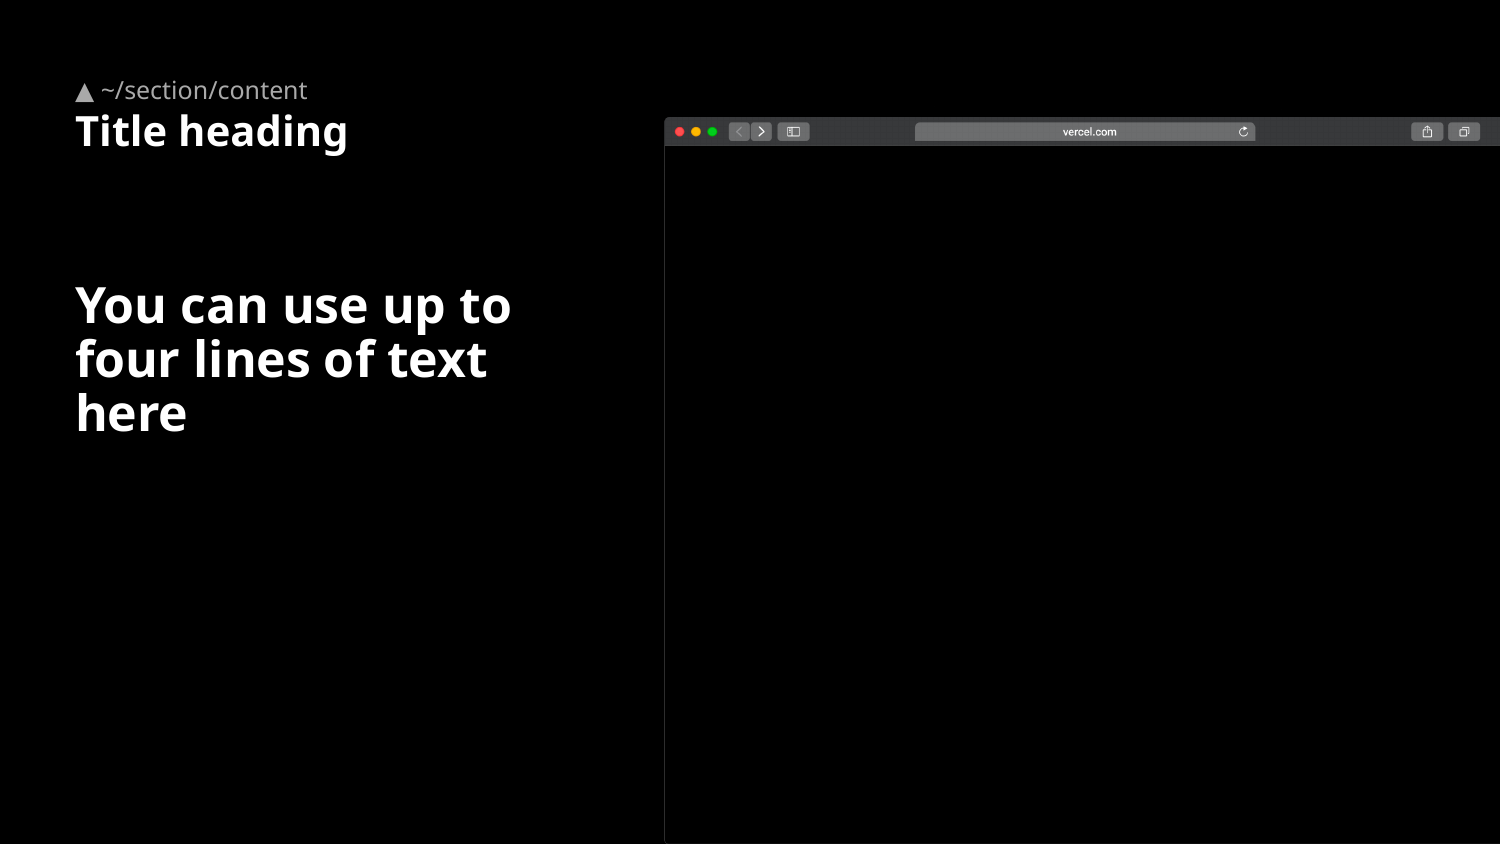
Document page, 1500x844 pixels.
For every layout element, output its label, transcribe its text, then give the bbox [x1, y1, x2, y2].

text_box ▲ ~/section/content [75, 75, 568, 106]
text_box Title heading [74, 105, 637, 156]
text_box You can use up to four lines of text here [74, 280, 535, 443]
picture [613, 91, 1500, 844]
